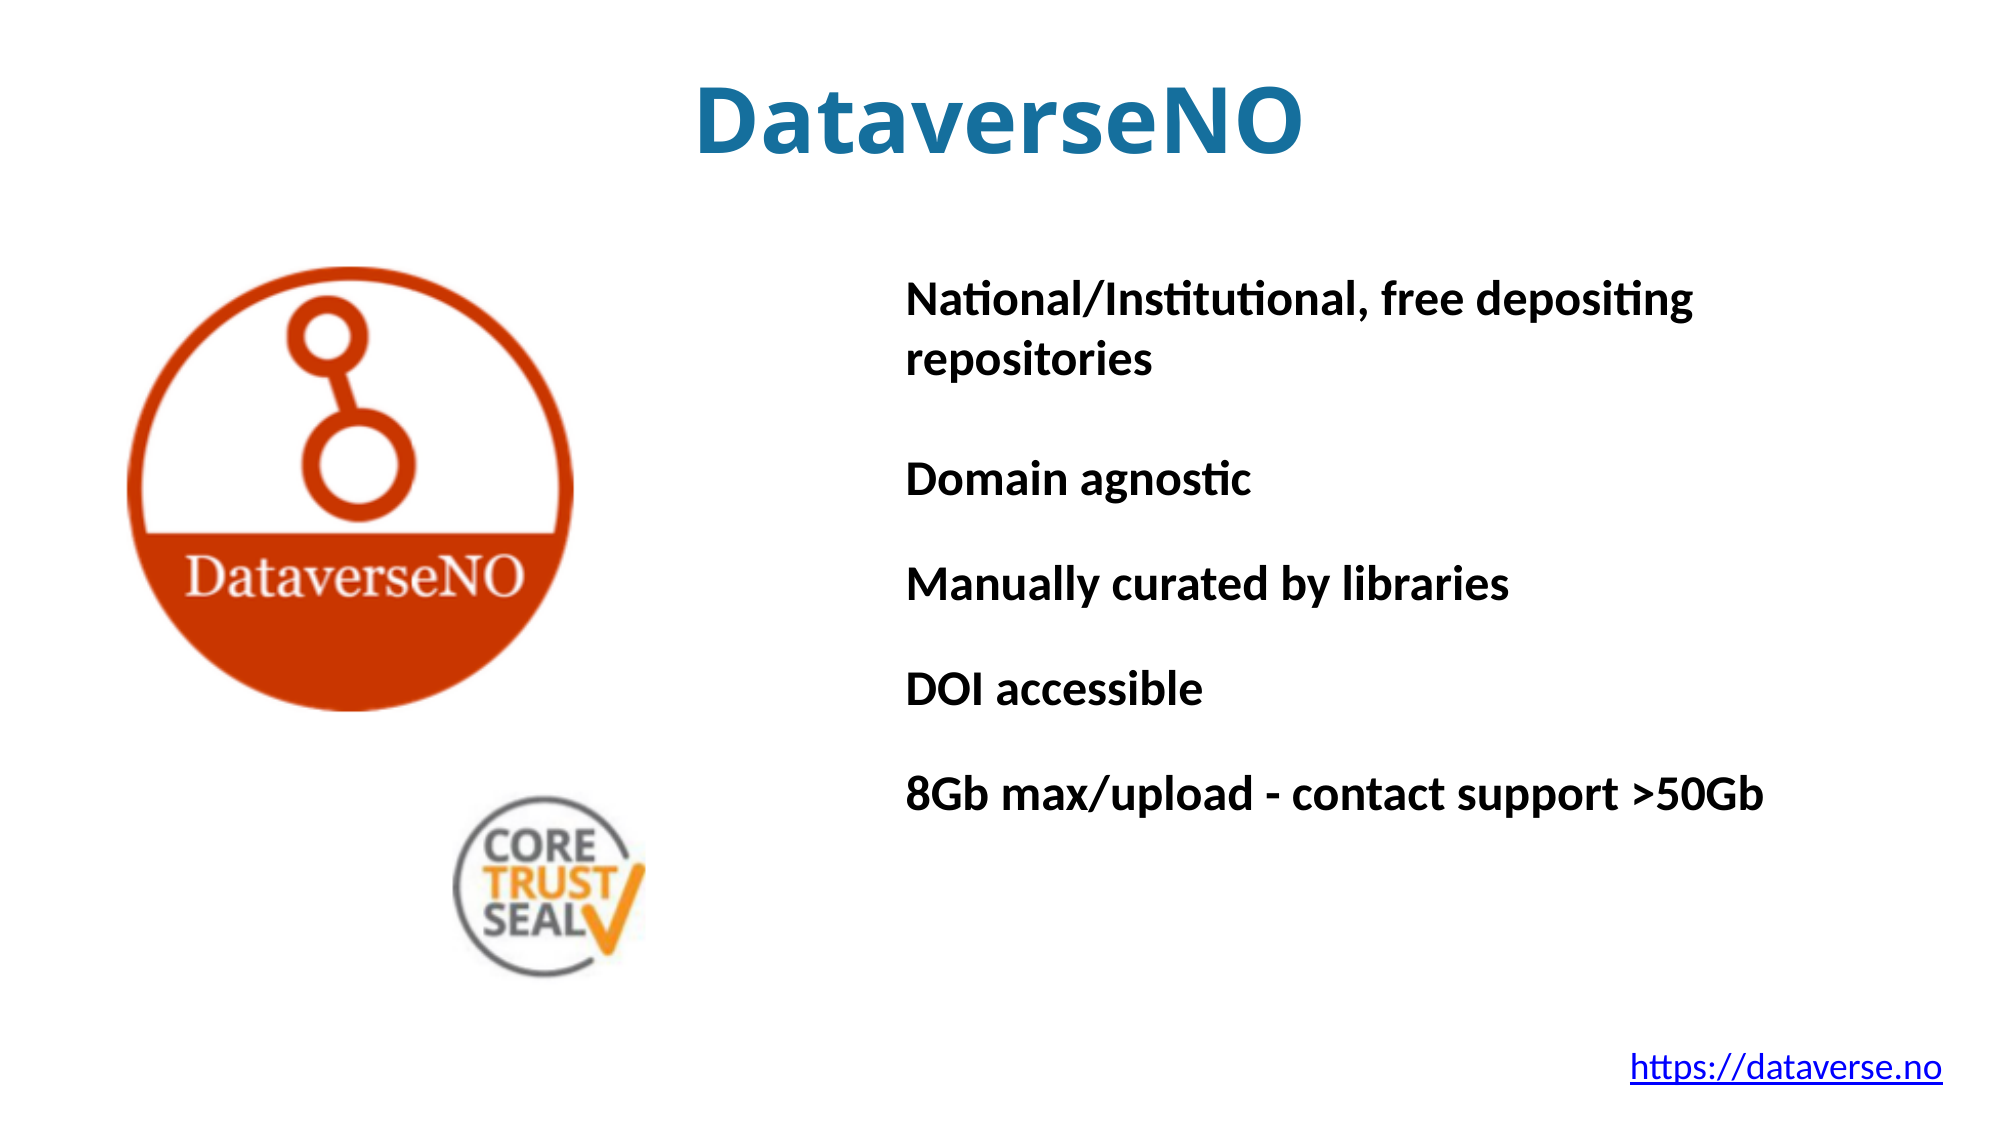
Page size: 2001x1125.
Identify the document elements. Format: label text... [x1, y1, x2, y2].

text_box https://dataverse.no [1615, 1034, 1963, 1095]
text_box DataverseNO [137, 59, 1863, 188]
picture [103, 257, 652, 995]
text_box National/Institutional, free depositing repositories Domain agnostic Manually curated by libraries DOI accessible 8Gb max/upload - contact support >50Gb [890, 257, 1897, 933]
